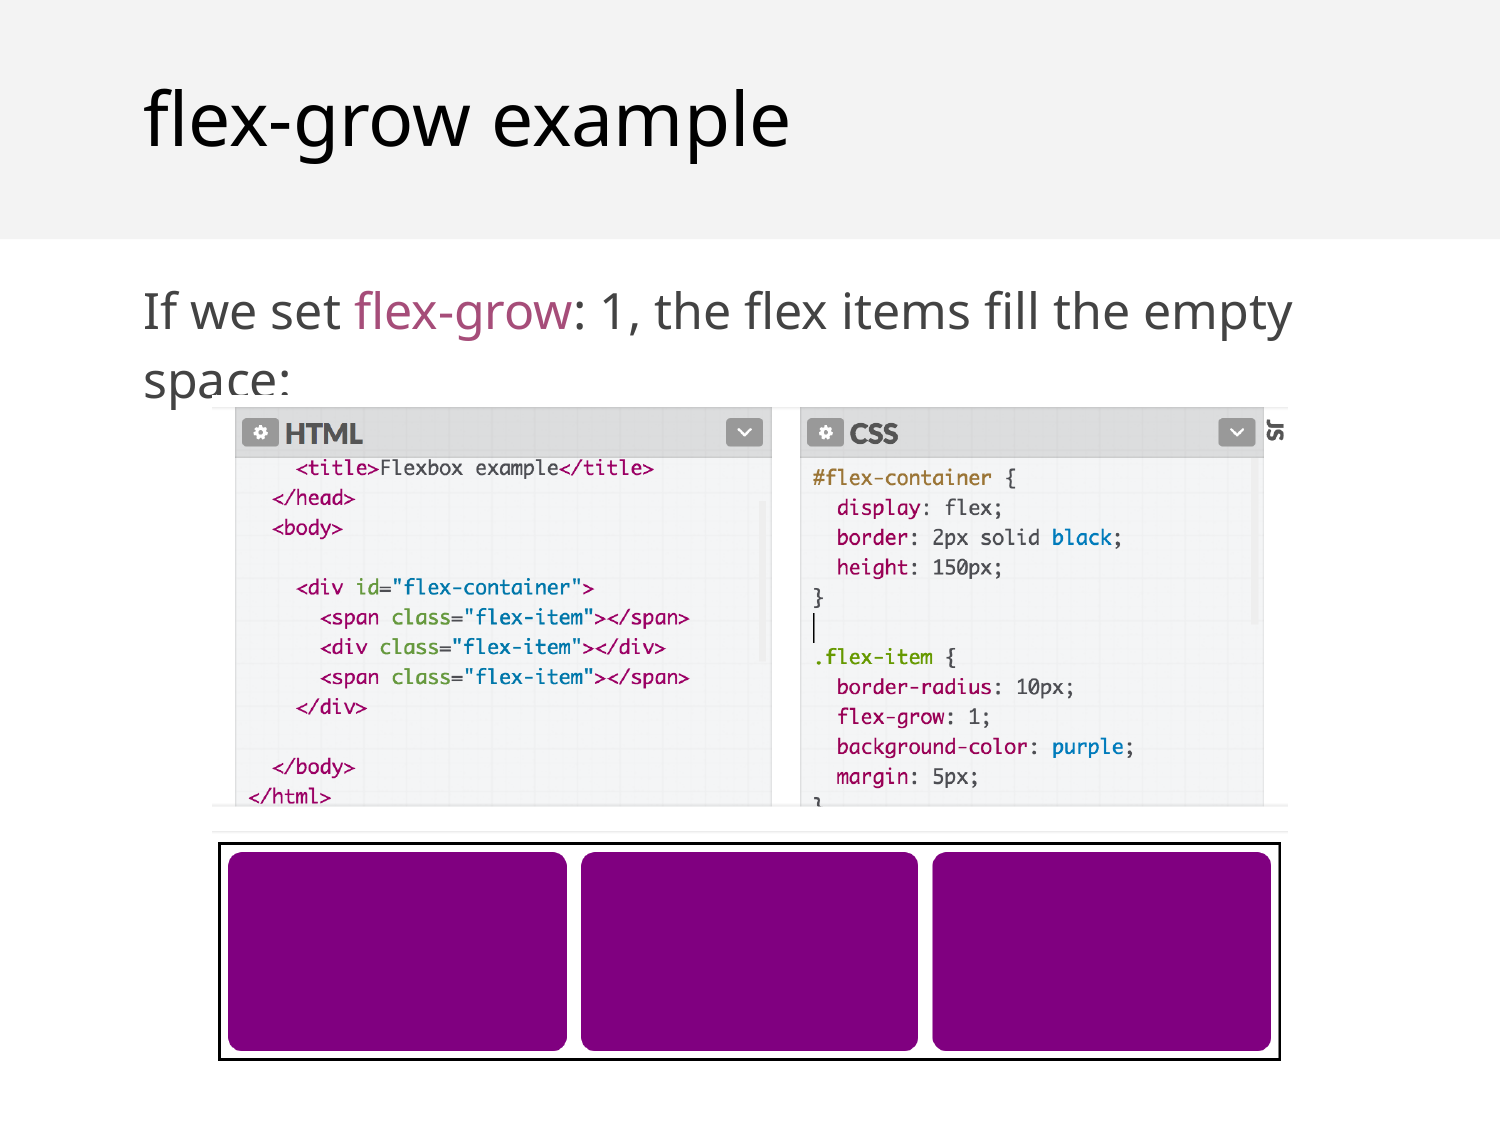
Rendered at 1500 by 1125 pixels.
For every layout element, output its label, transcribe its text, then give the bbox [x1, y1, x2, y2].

picture [212, 395, 1288, 1075]
title flex-grow example [128, 56, 1372, 183]
list If we set flex-grow: 1, the flex items fill the empty space: [128, 255, 1437, 396]
